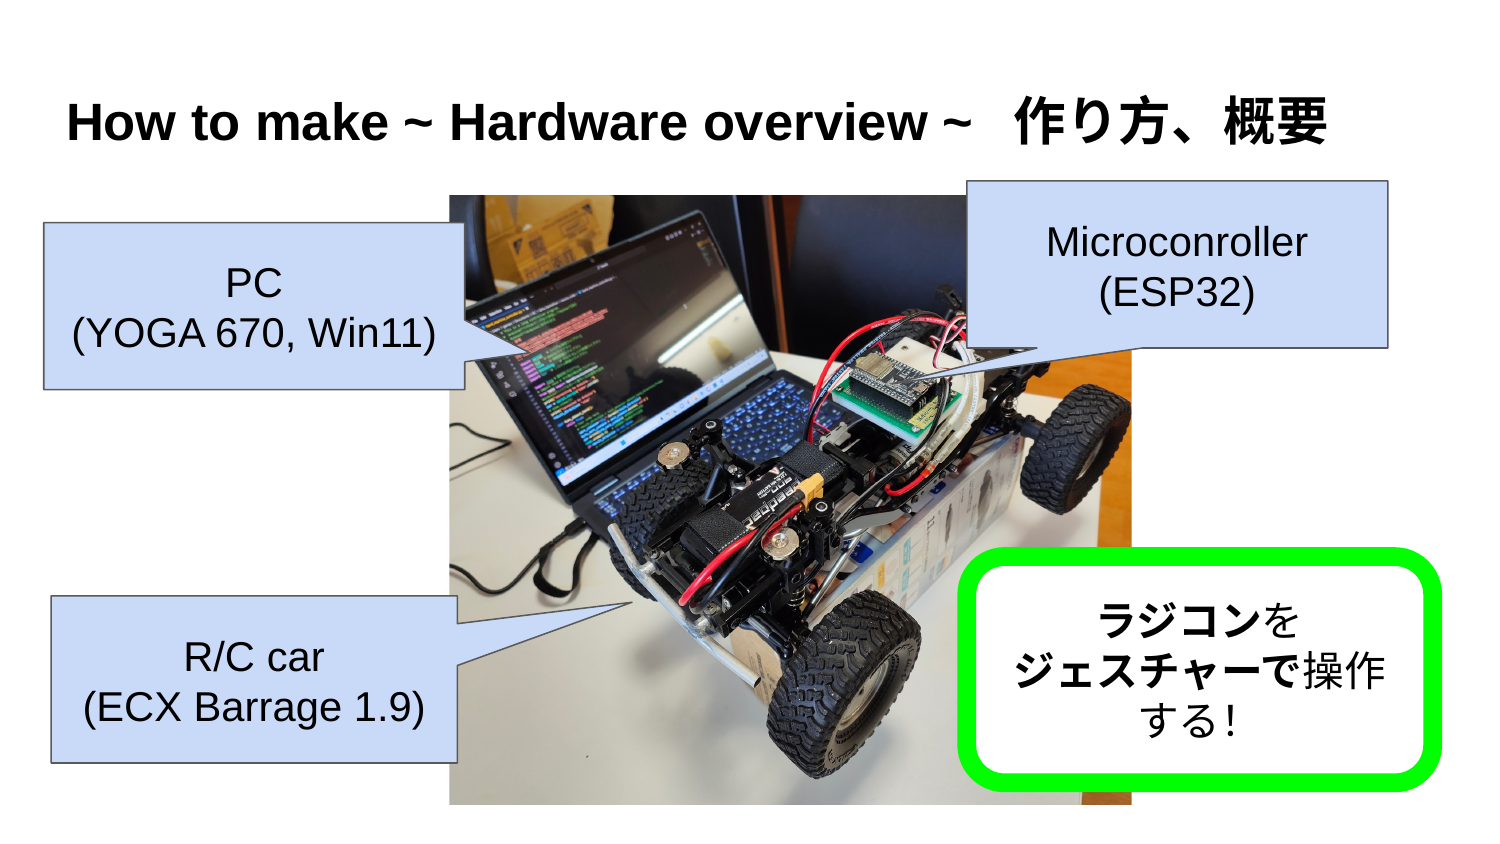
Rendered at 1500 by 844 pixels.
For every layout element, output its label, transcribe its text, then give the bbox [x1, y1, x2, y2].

text_box Microconroller (ESP32) [891, 180, 1388, 384]
text_box ラジコンを ジェスチャーで操作する！ [966, 556, 1433, 783]
title How to make ~ Hardware overview ~ 作り方、概要 [51, 72, 1449, 167]
picture [449, 195, 1132, 805]
text_box PC (YOGA 670, Win11) [43, 222, 530, 390]
text_box R/C car (ECX Barrage 1.9) [51, 595, 633, 763]
